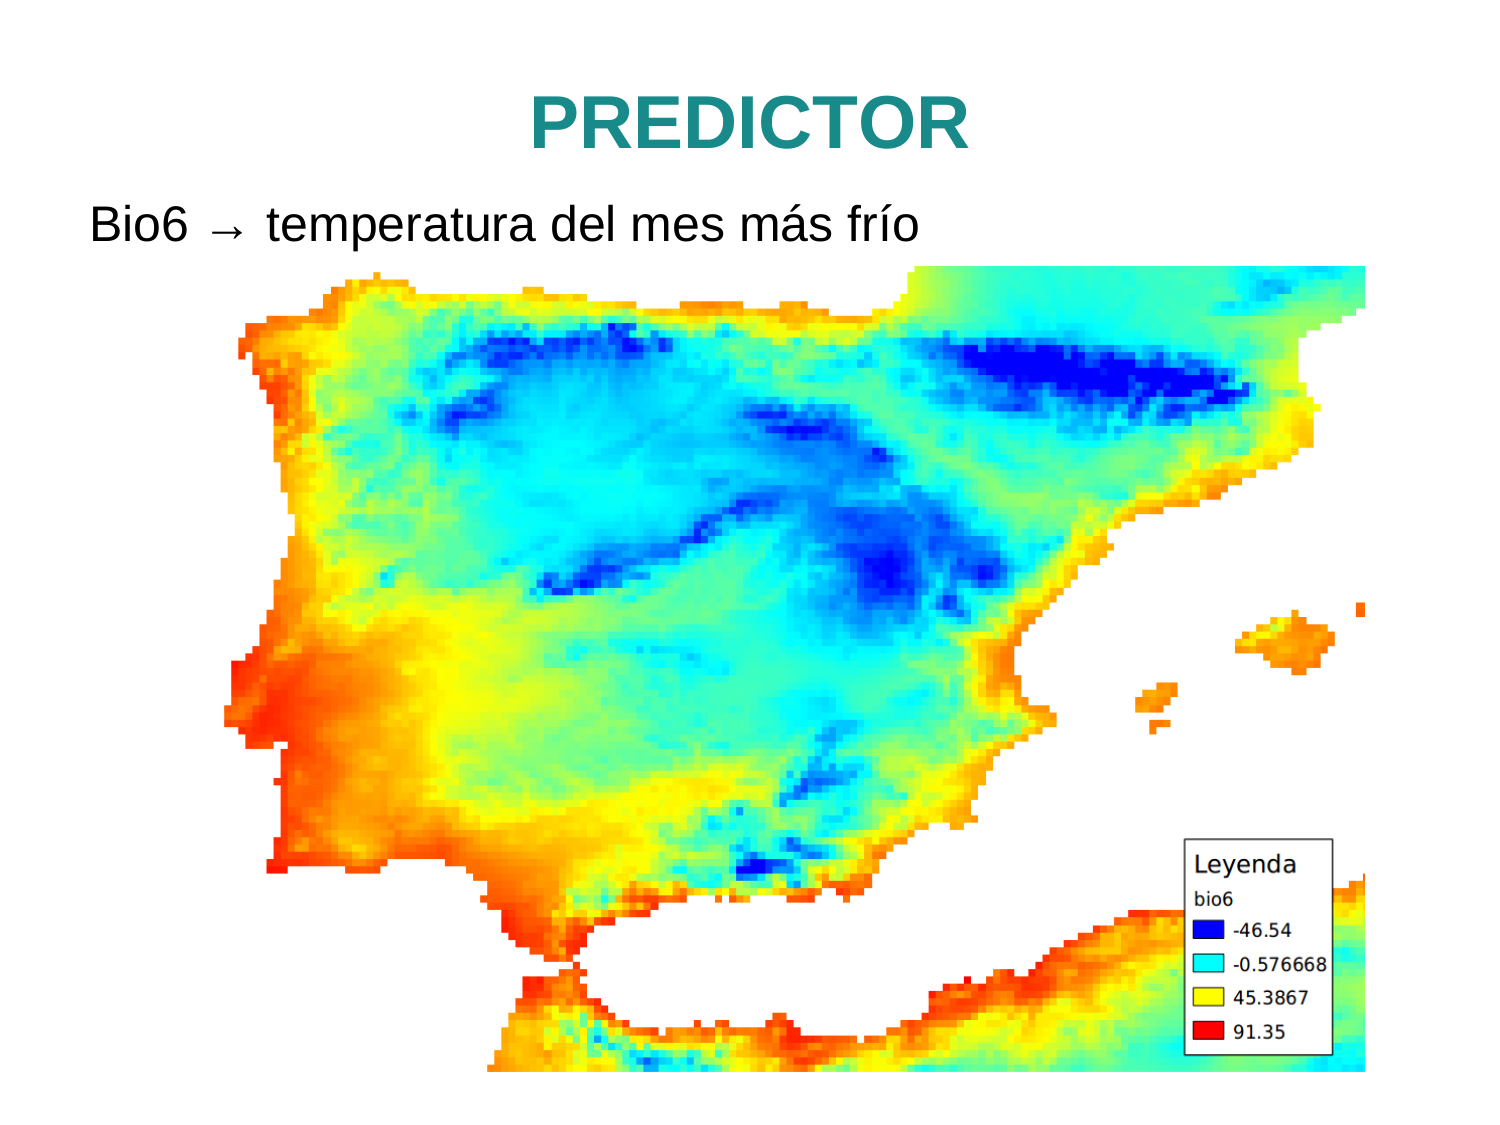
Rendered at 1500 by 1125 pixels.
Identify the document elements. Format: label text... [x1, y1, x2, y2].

text_box Bio6 → temperatura del mes más frío [74, 183, 1088, 259]
picture [199, 266, 1365, 1073]
title PREDICTOR [112, 68, 1388, 176]
